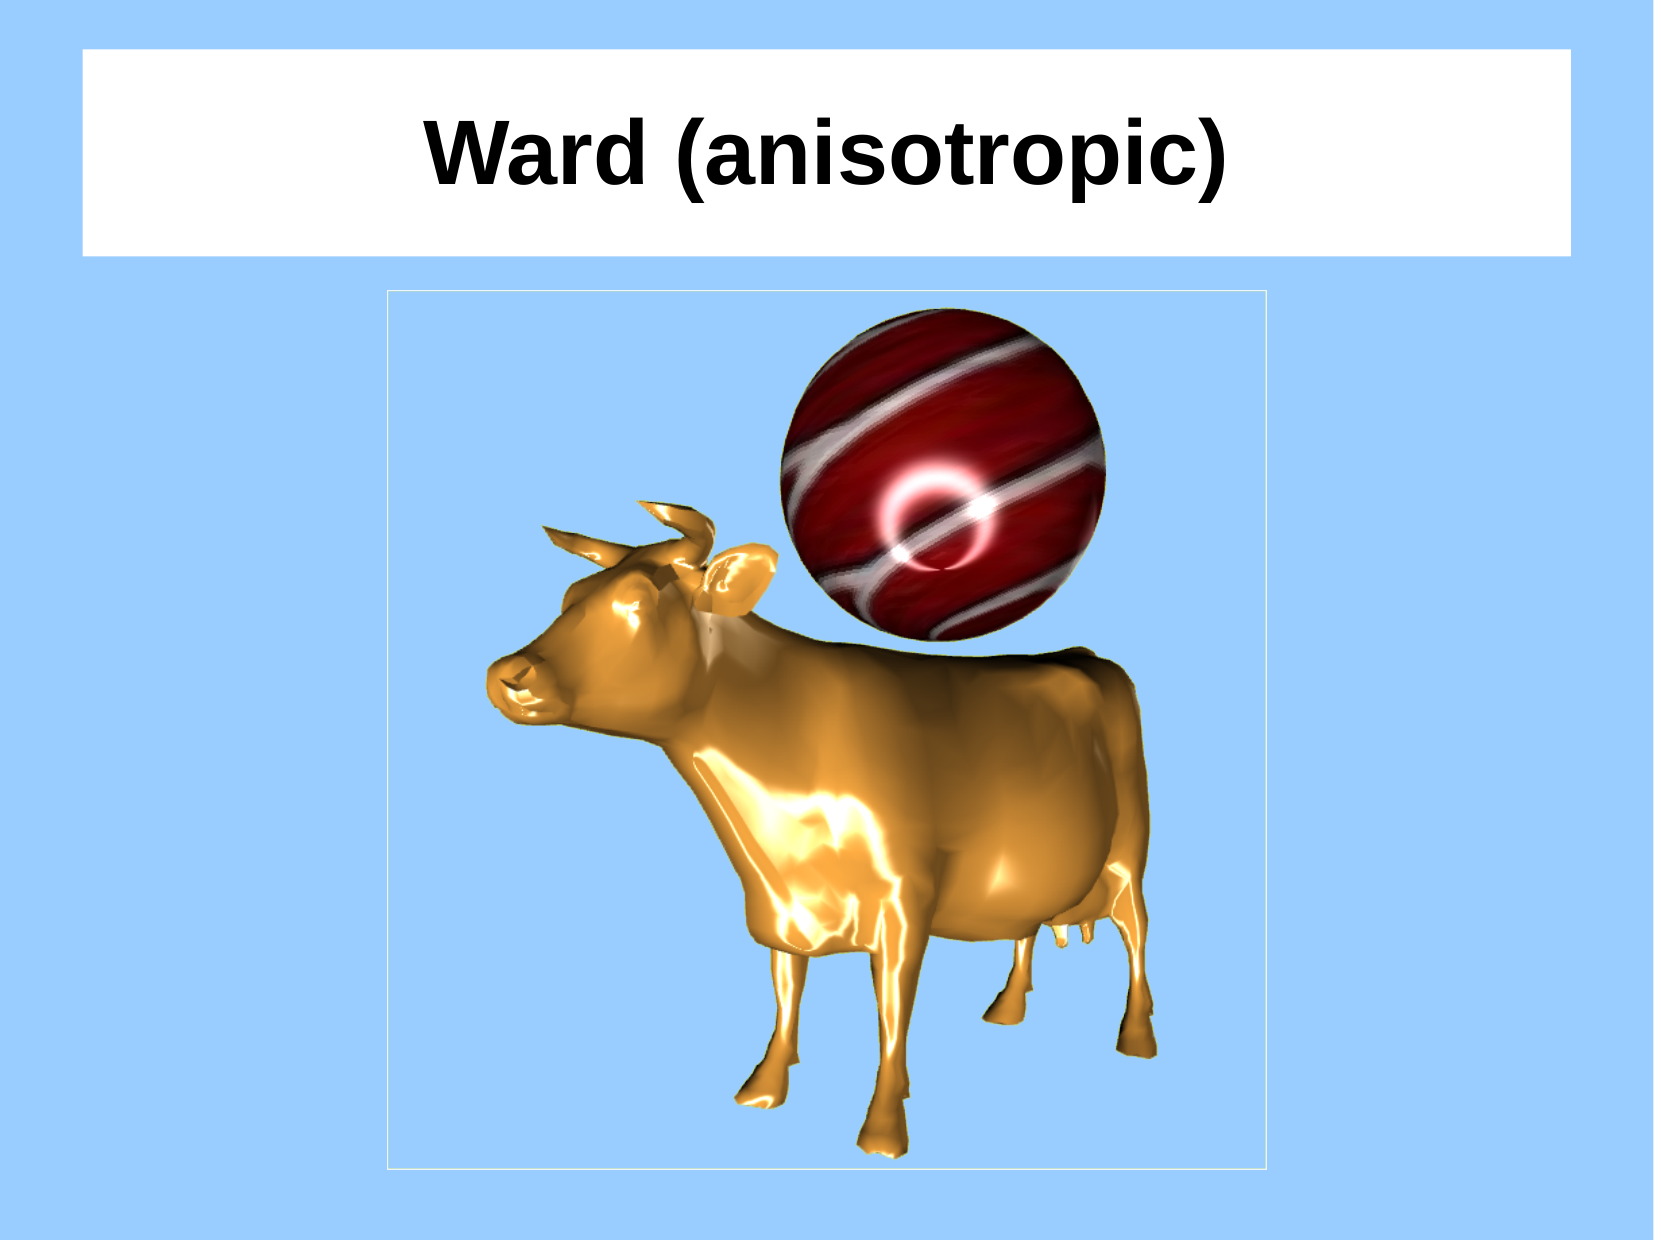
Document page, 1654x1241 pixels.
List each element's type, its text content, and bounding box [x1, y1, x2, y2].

title Ward (anisotropic) [82, 49, 1571, 257]
picture [387, 290, 1267, 1170]
